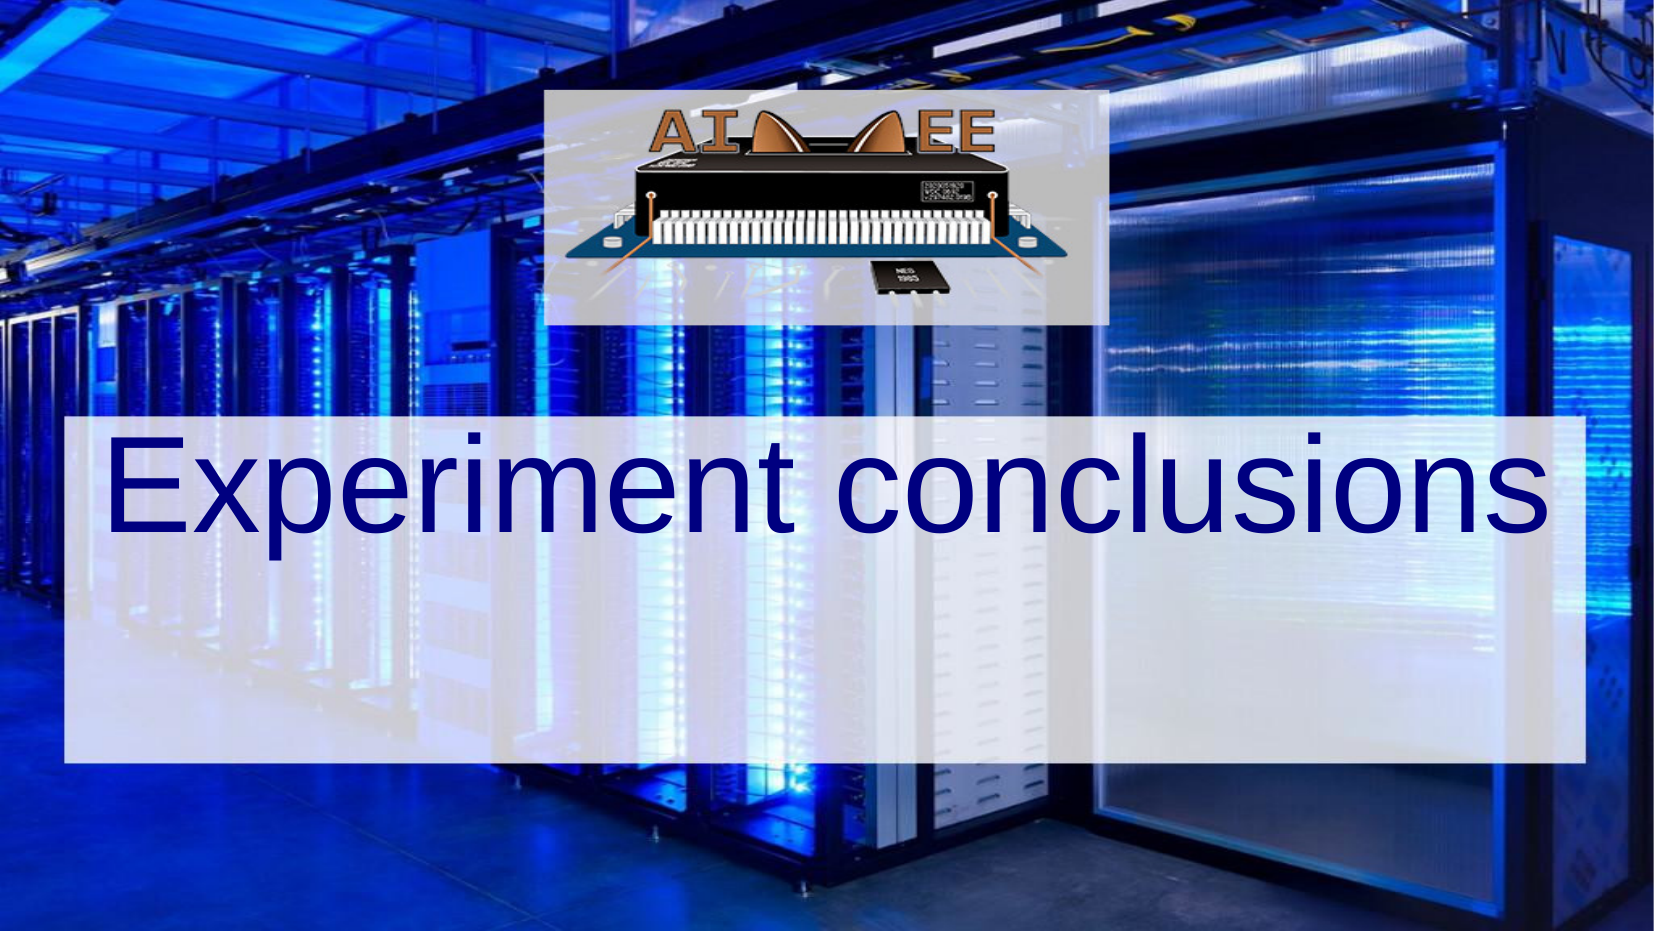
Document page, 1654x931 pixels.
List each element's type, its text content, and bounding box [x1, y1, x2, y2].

title Experiment conclusions [82, 429, 1571, 541]
picture [0, 0, 1654, 931]
